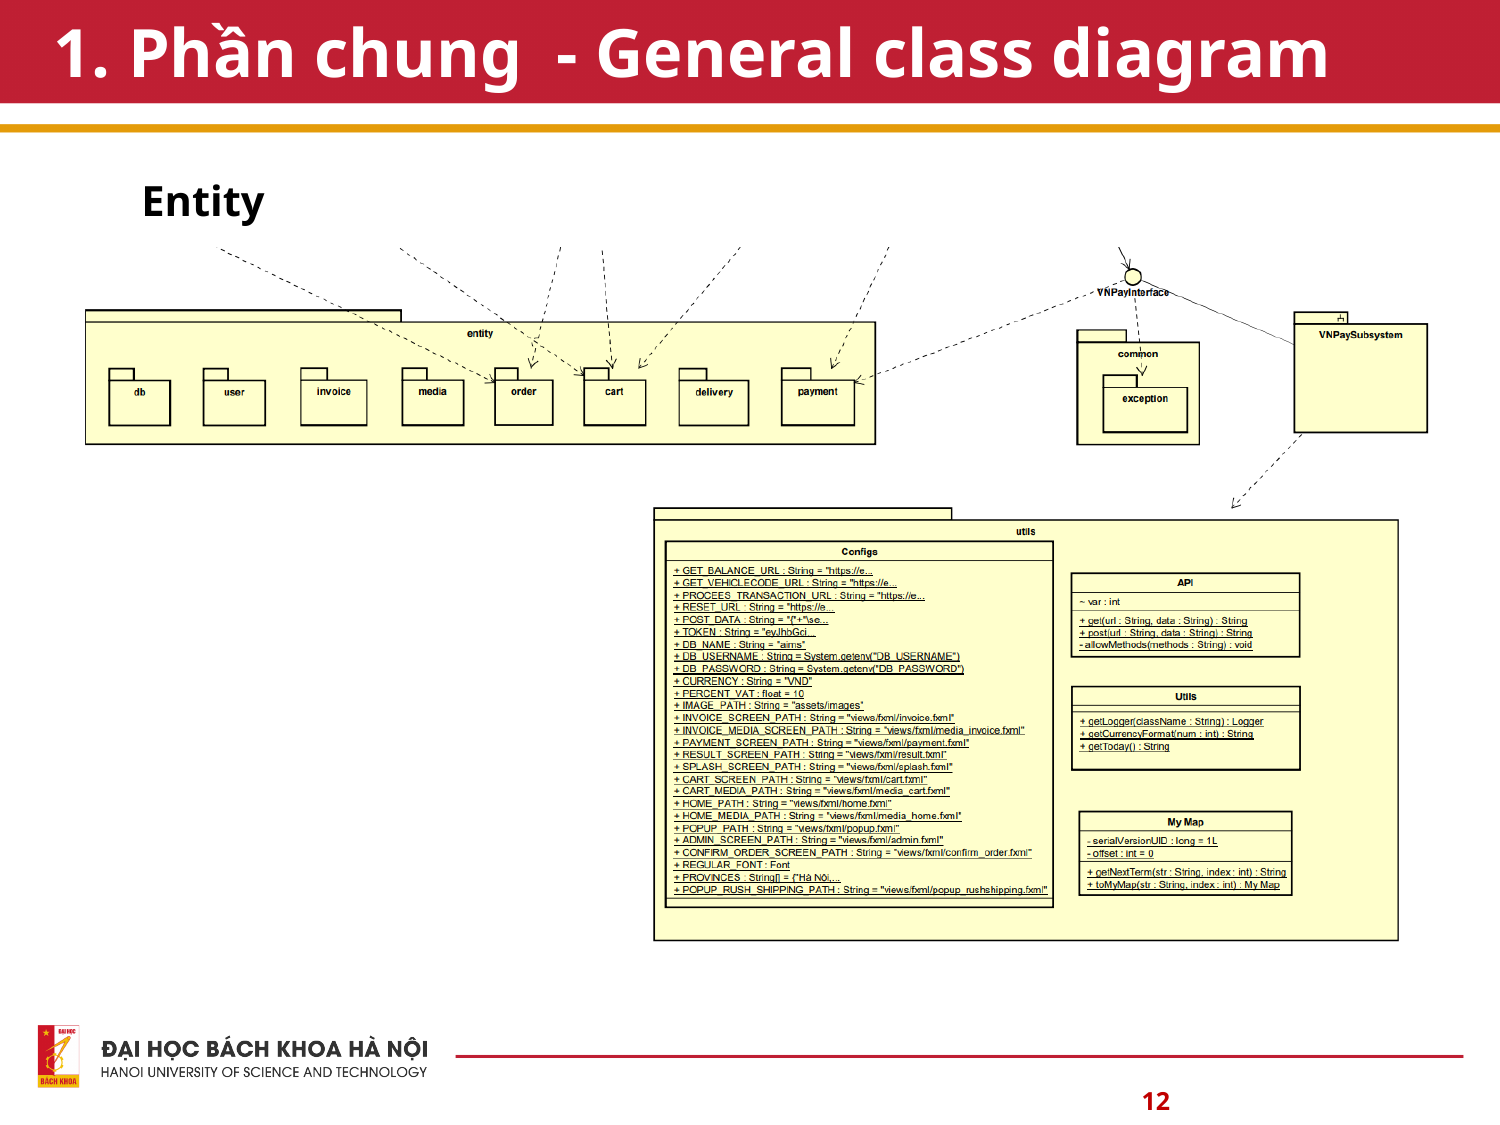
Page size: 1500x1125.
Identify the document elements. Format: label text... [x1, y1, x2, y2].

title 1. Phần chung - General class diagram [38, 12, 1462, 87]
picture [61, 247, 1439, 958]
text_box [1126, 1078, 1465, 1125]
text_box Entity [126, 167, 269, 234]
